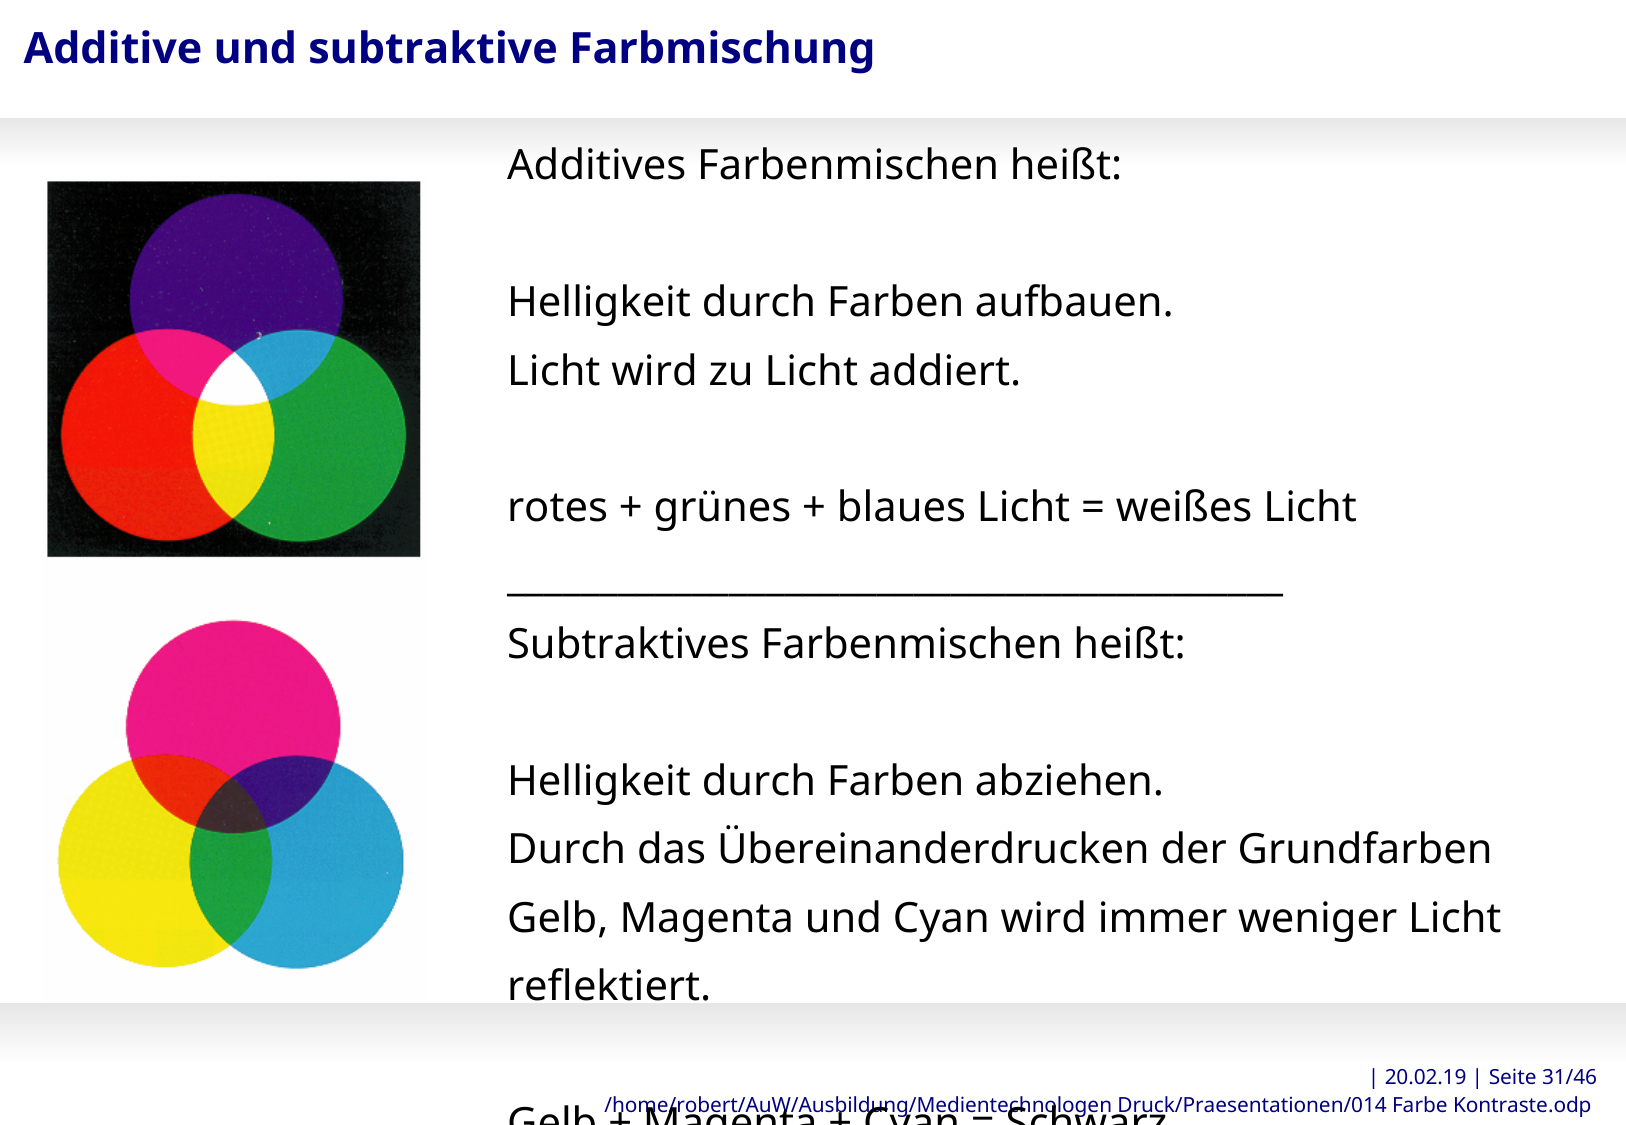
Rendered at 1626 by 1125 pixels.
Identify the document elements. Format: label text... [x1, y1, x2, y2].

list Additives Farbenmischen heißt: Helligkeit durch Farben aufbauen. Licht wird zu Licht addiert. rotes + grünes + blaues Licht = weißes Licht __________________________________________ Subtraktives Farbenmischen heißt: Helligkeit durch Farben abziehen. Durch das Übereinanderdrucken der Grundfarben Gelb, Magenta und Cyan wird immer weniger Licht reflektiert. Gelb + Magenta + Cyan = Schwarz [460, 123, 1588, 1014]
chart [42, 176, 426, 1001]
title Additive und subtraktive Farbmischung [23, 5, 1600, 154]
